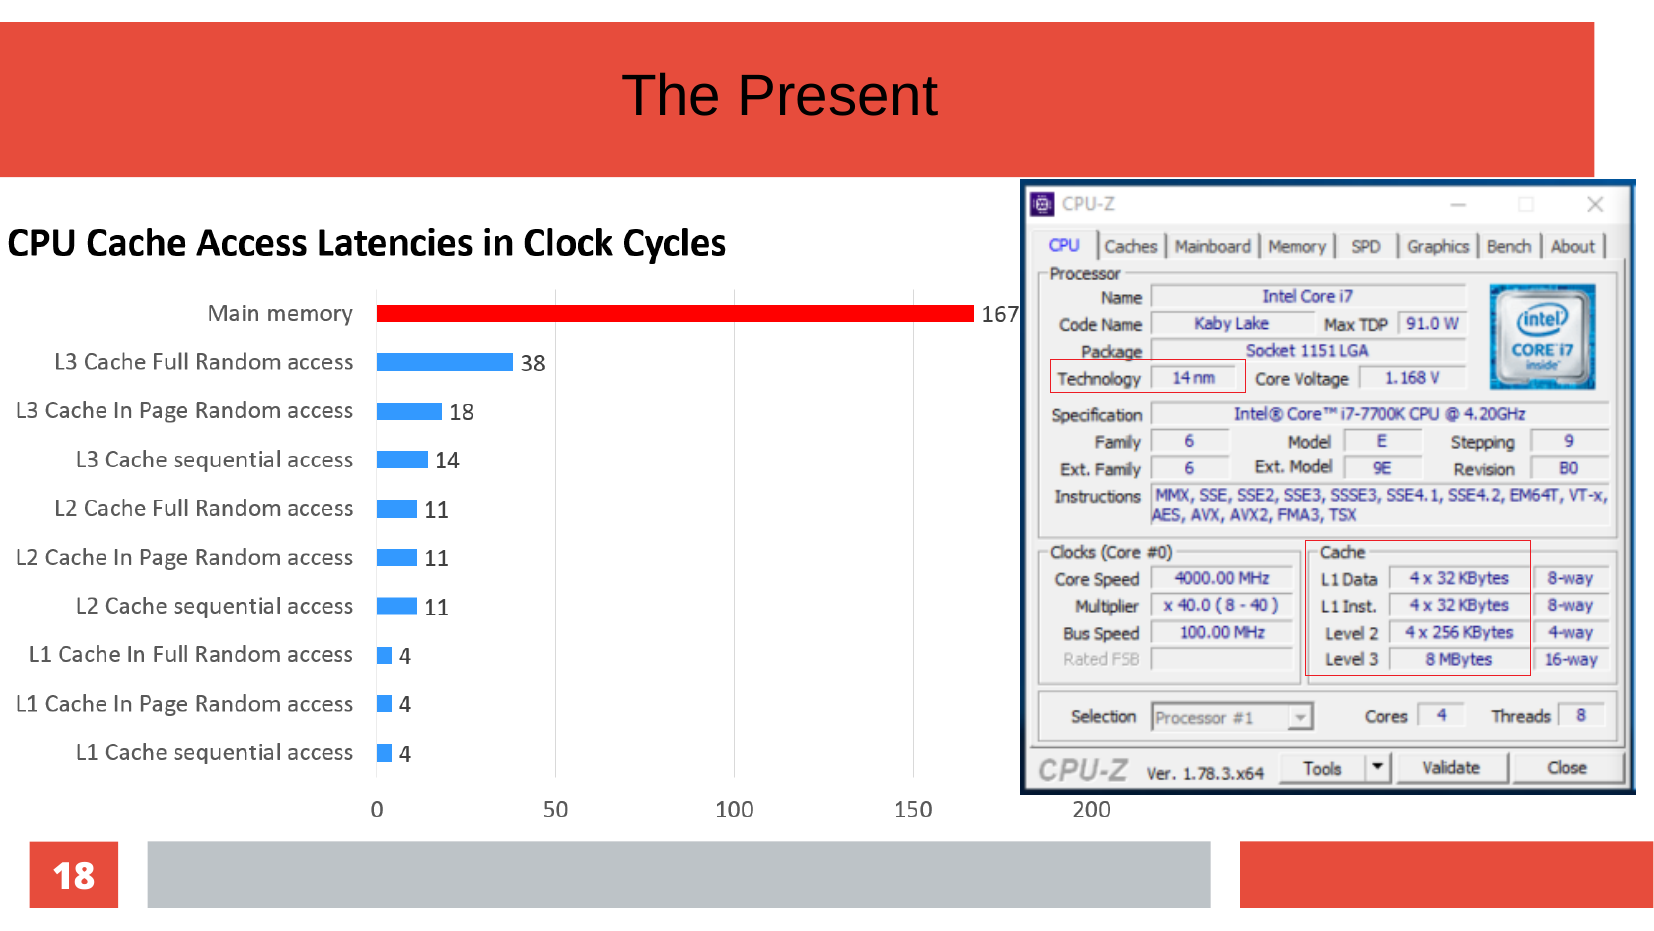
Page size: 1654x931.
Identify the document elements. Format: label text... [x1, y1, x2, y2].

text_box The Present [270, 55, 1291, 136]
picture [0, 179, 1636, 826]
